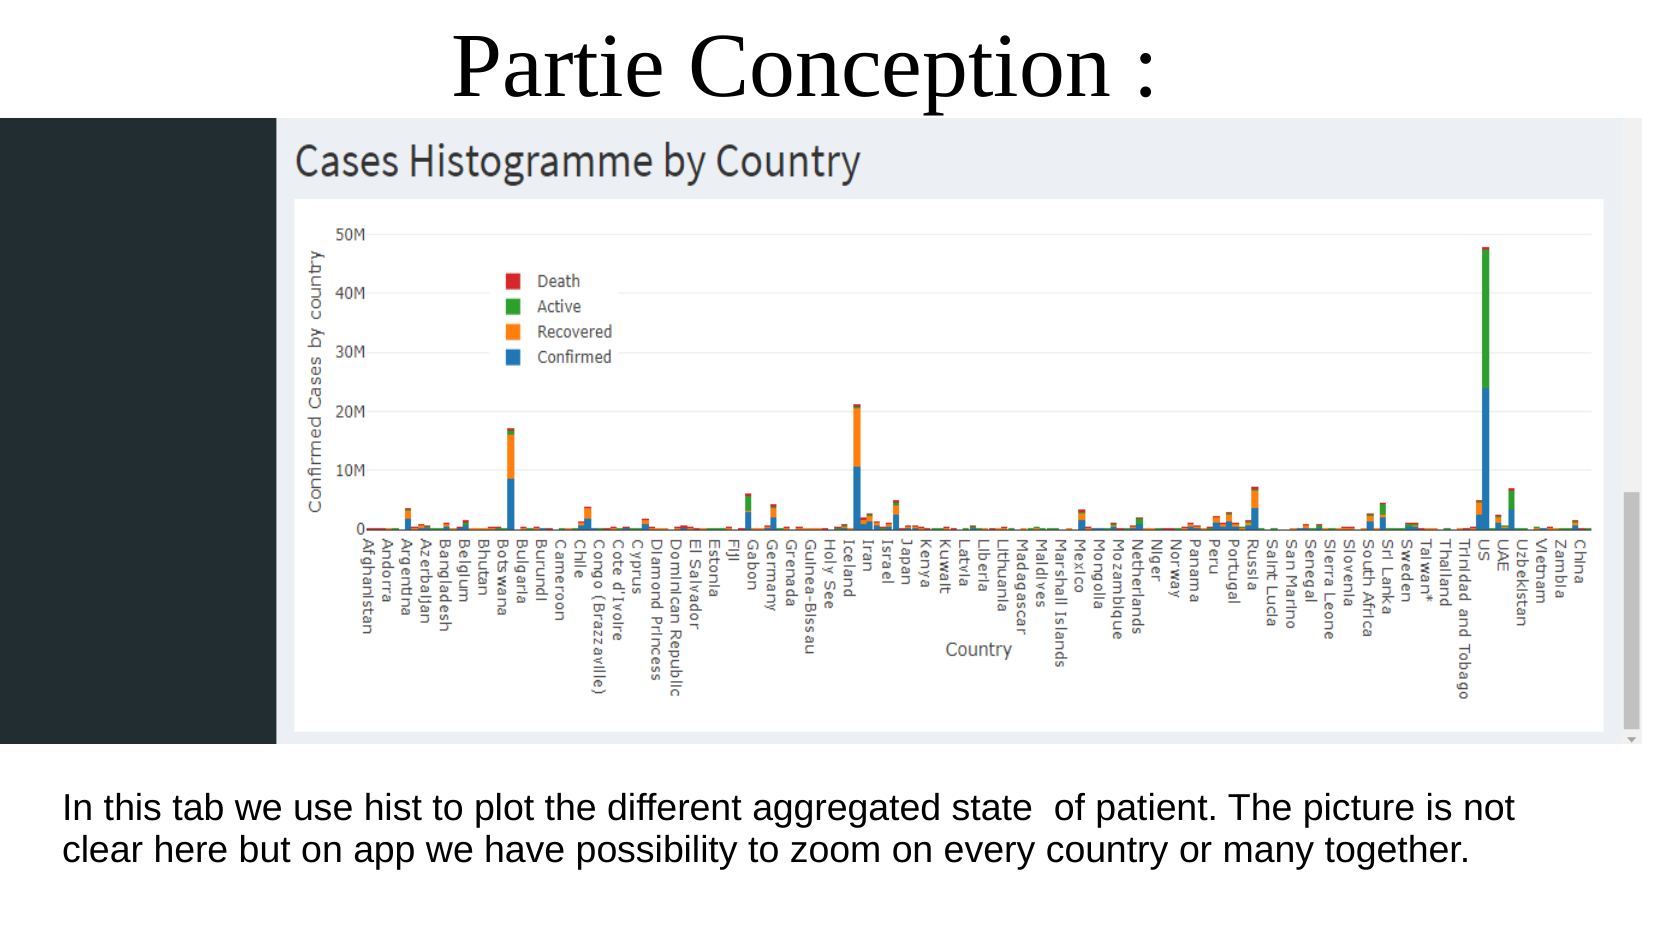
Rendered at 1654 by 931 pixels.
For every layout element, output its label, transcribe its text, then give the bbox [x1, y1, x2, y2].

text_box In this tab we use hist to plot the different aggregated state of patient. The picture is not clear here but on app we have possibility to zoom on every country or many together. [47, 779, 1619, 879]
picture [0, 118, 1642, 744]
title Partie Conception : [23, 11, 1589, 118]
